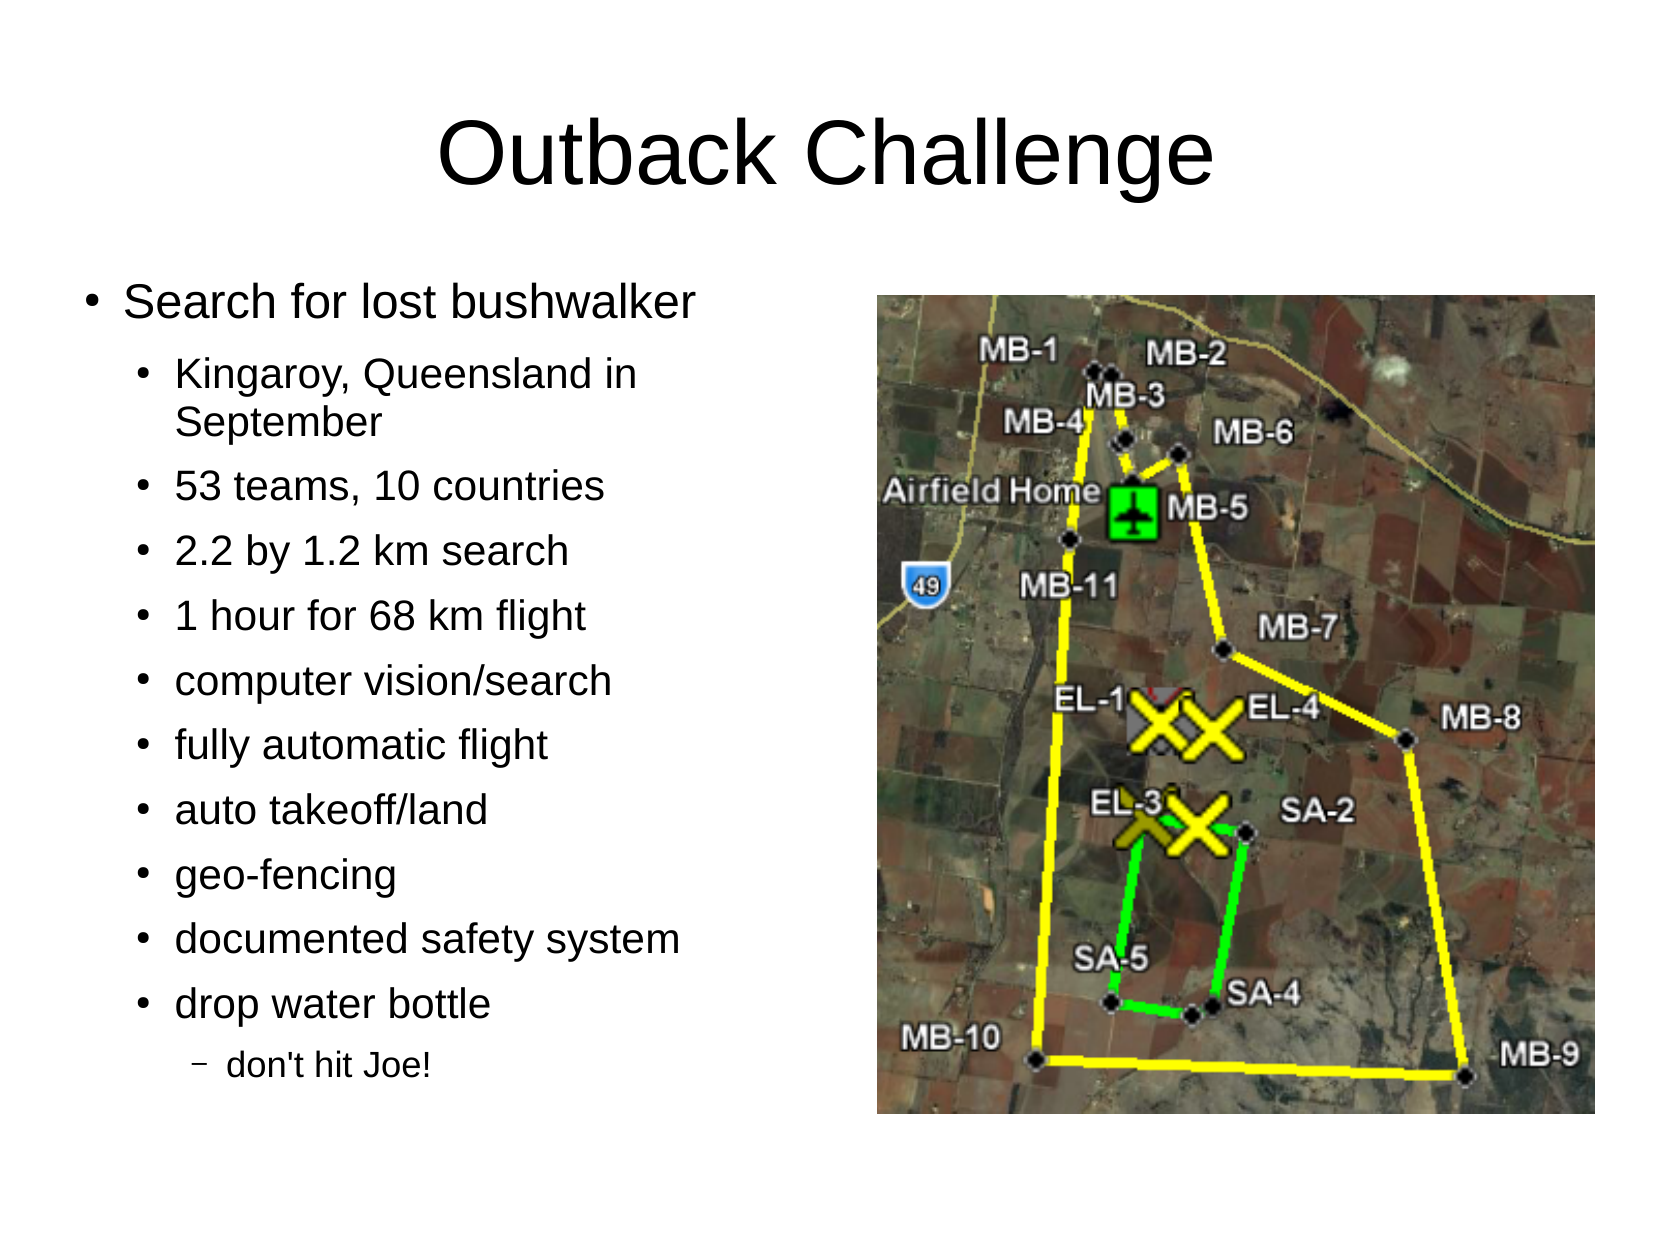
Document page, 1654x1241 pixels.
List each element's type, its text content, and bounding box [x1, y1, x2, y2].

list Search for lost bushwalker Kingaroy, Queensland in September 53 teams, 10 countries 2.2 by 1.2 km search 1 hour for 68 km flight computer vision/search fully automatic flight auto takeoff/land geo-fencing documented safety system drop water bottle don't hit Joe! [71, 274, 798, 1093]
picture [877, 295, 1595, 1114]
title Outback Challenge [82, 49, 1571, 257]
